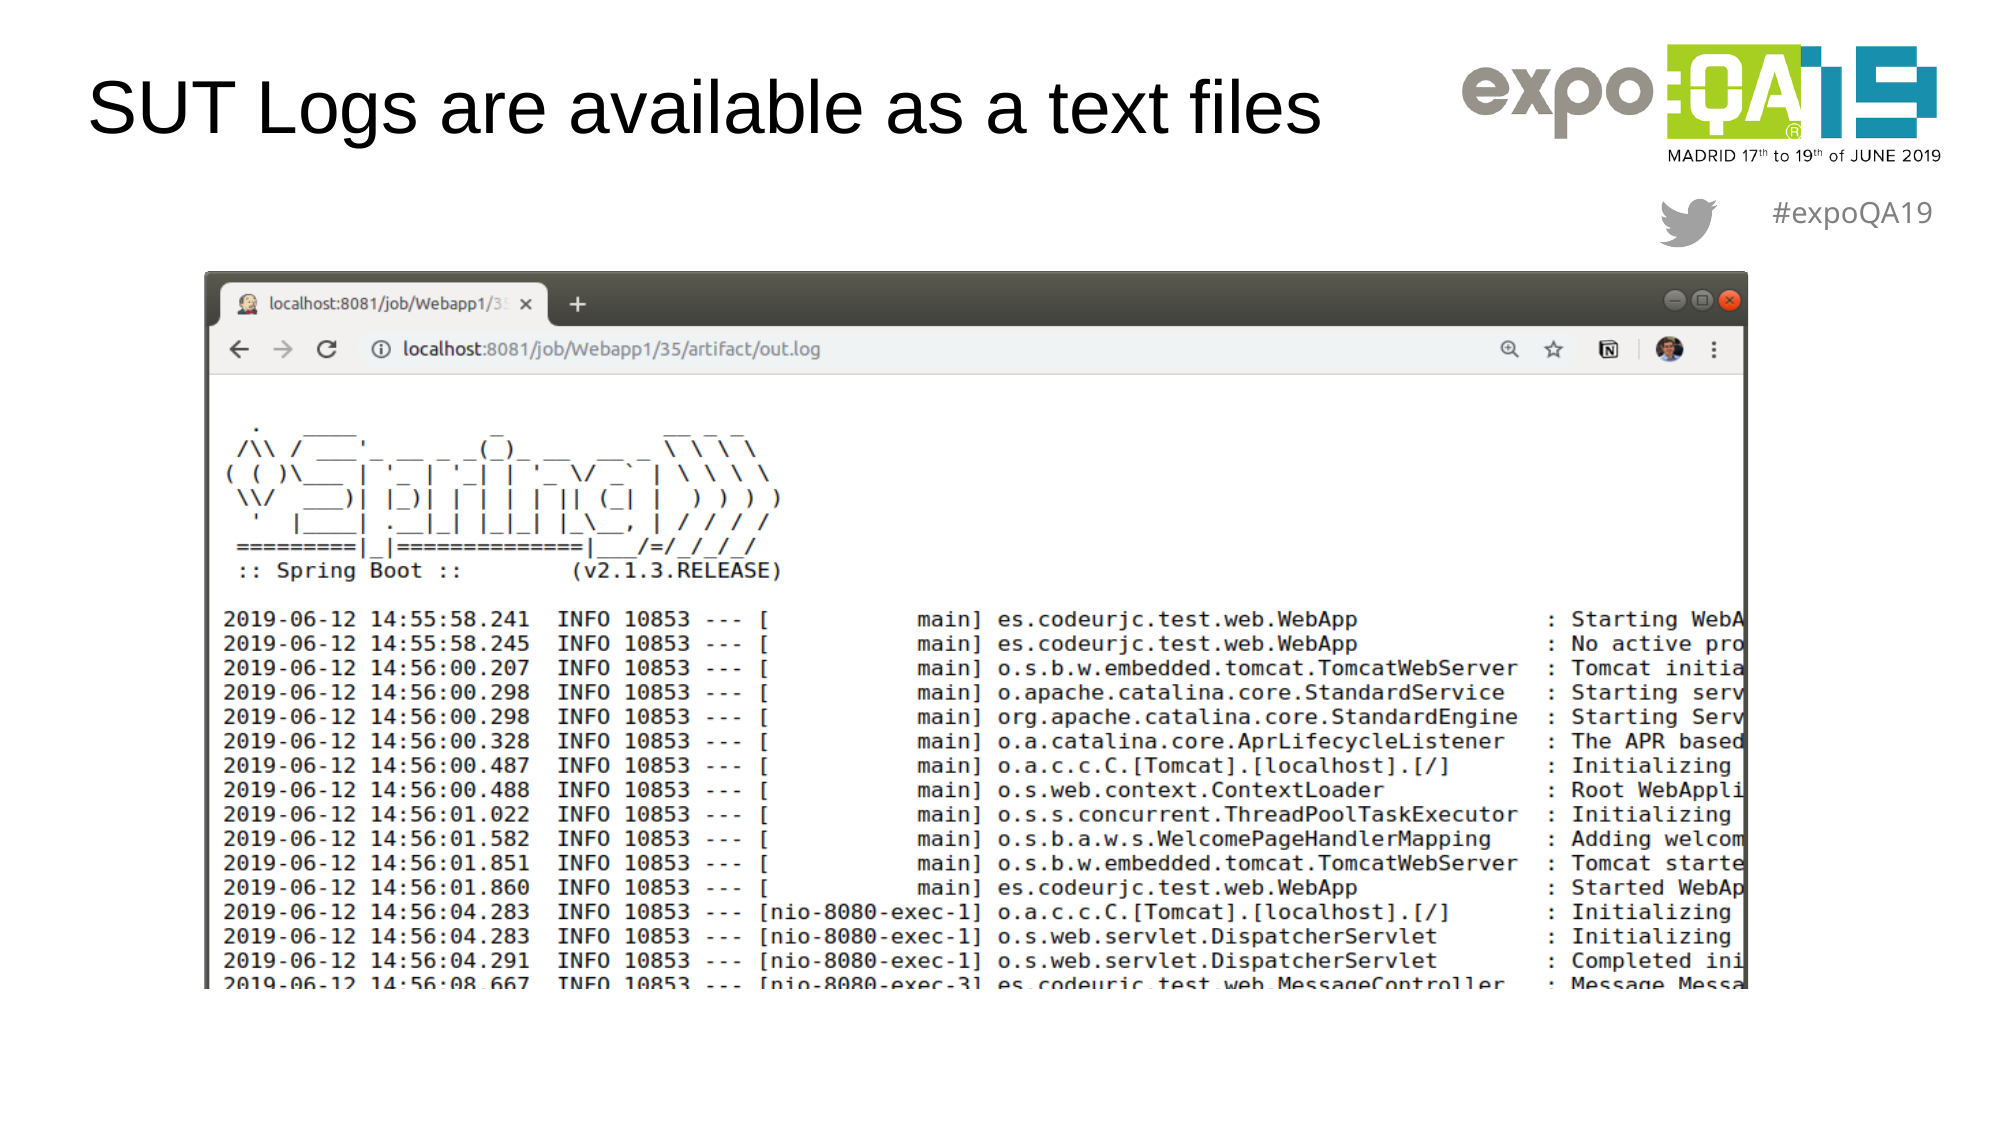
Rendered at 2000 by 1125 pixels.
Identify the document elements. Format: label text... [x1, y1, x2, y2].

title SUT Logs are available as a text files [72, 54, 1371, 164]
picture [1429, 37, 1948, 165]
picture [1659, 193, 1718, 253]
picture [204, 271, 1749, 989]
